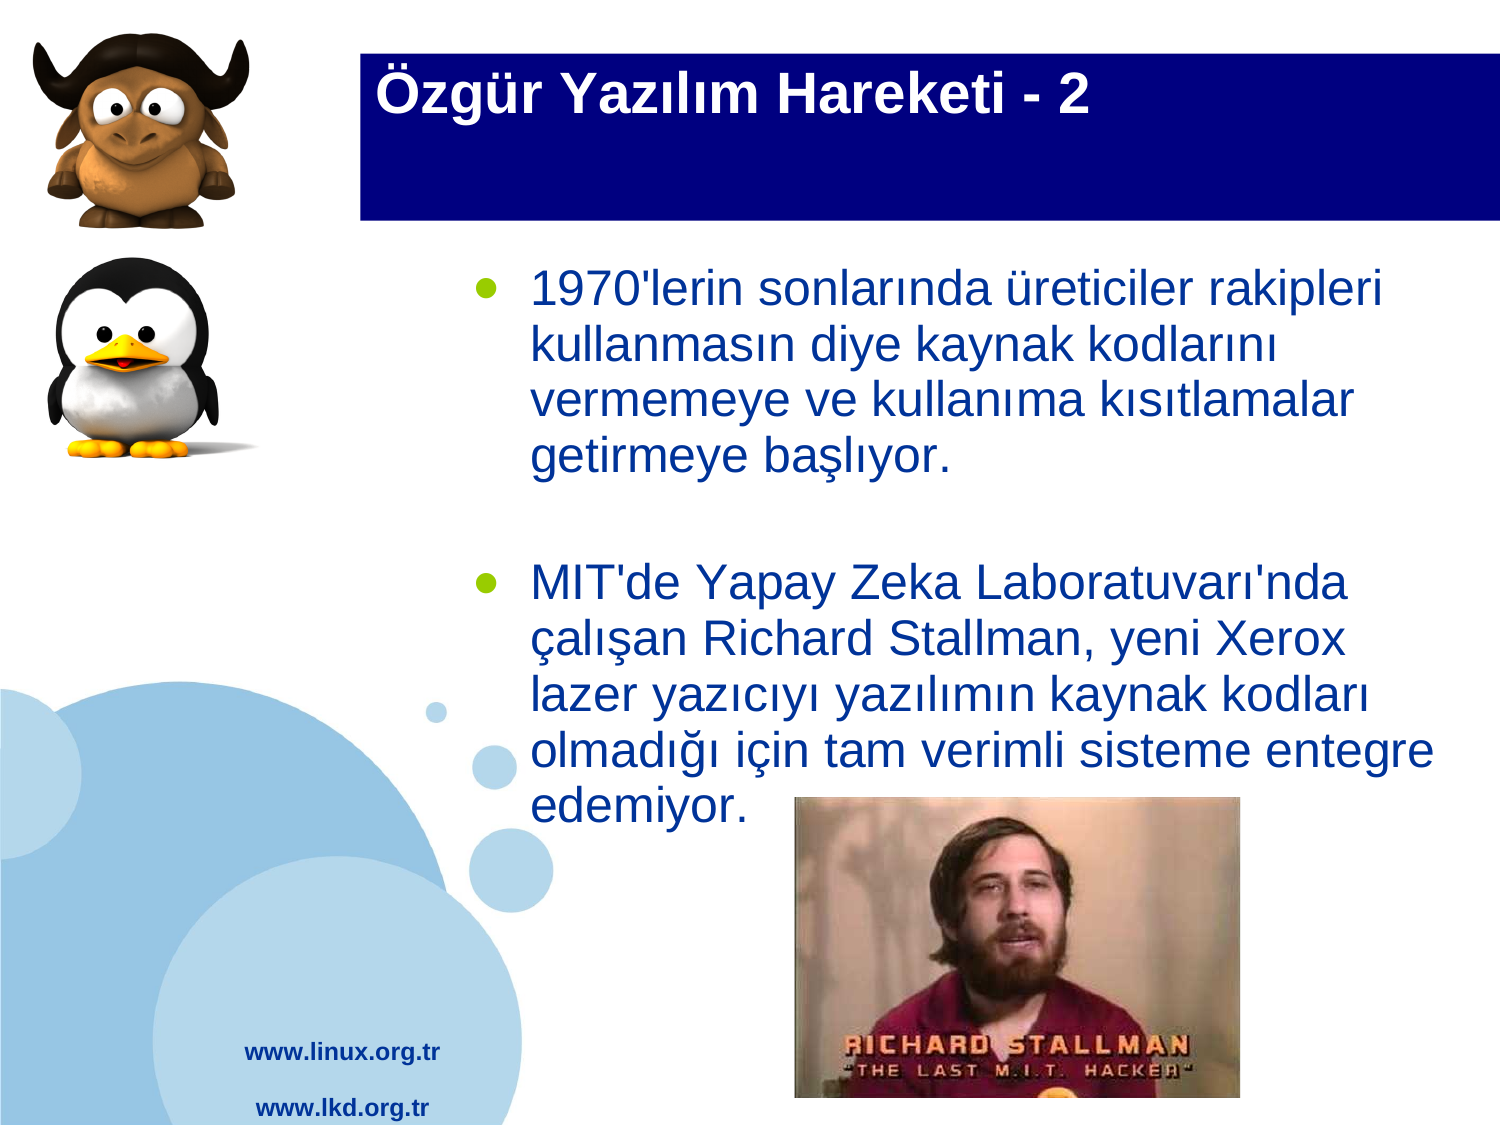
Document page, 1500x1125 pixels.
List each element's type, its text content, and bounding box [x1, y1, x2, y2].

title Özgür Yazılım Hareketi - 2 [360, 53, 1500, 221]
picture [0, 638, 625, 1125]
picture [35, 247, 261, 473]
picture [29, 29, 255, 242]
list 1970'lerin sonlarında üreticiler rakipleri kullanmasın diye kaynak kodlarını vermemeye ve kullanıma kısıtlamalar getirmeye başlıyor. MIT'de Yapay Zeka Laboratuvarı'nda çalışan Richard Stallman, yeni Xerox lazer yazıcıyı yazılımın kaynak kodları olmadığı için tam verimli sisteme entegre edemiyor. [459, 252, 1471, 915]
picture [794, 797, 1241, 1098]
